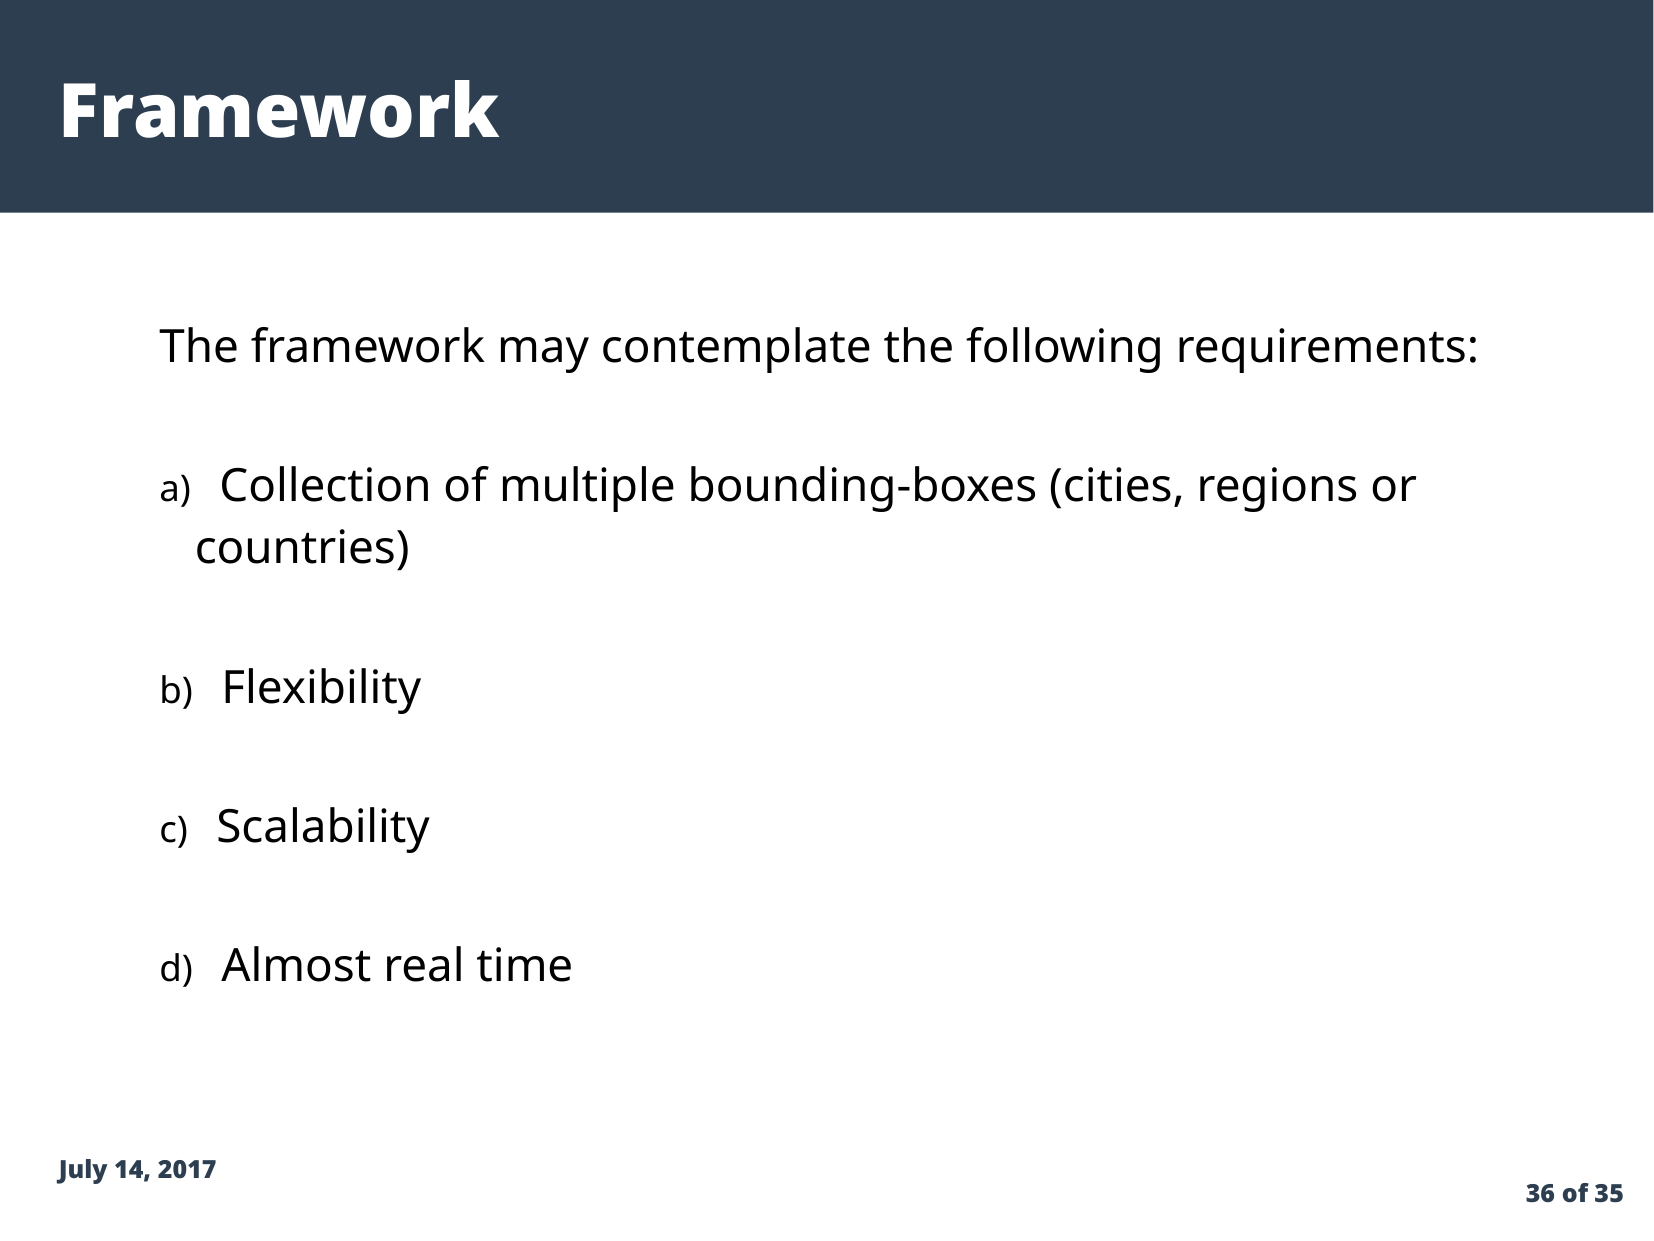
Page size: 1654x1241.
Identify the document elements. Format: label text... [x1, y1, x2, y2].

text_box The framework may contemplate the following requirements: Collection of multiple bounding-boxes (cities, regions or countries) Flexibility Scalability Almost real time [70, 312, 1583, 1028]
title Framework [59, 29, 1595, 187]
